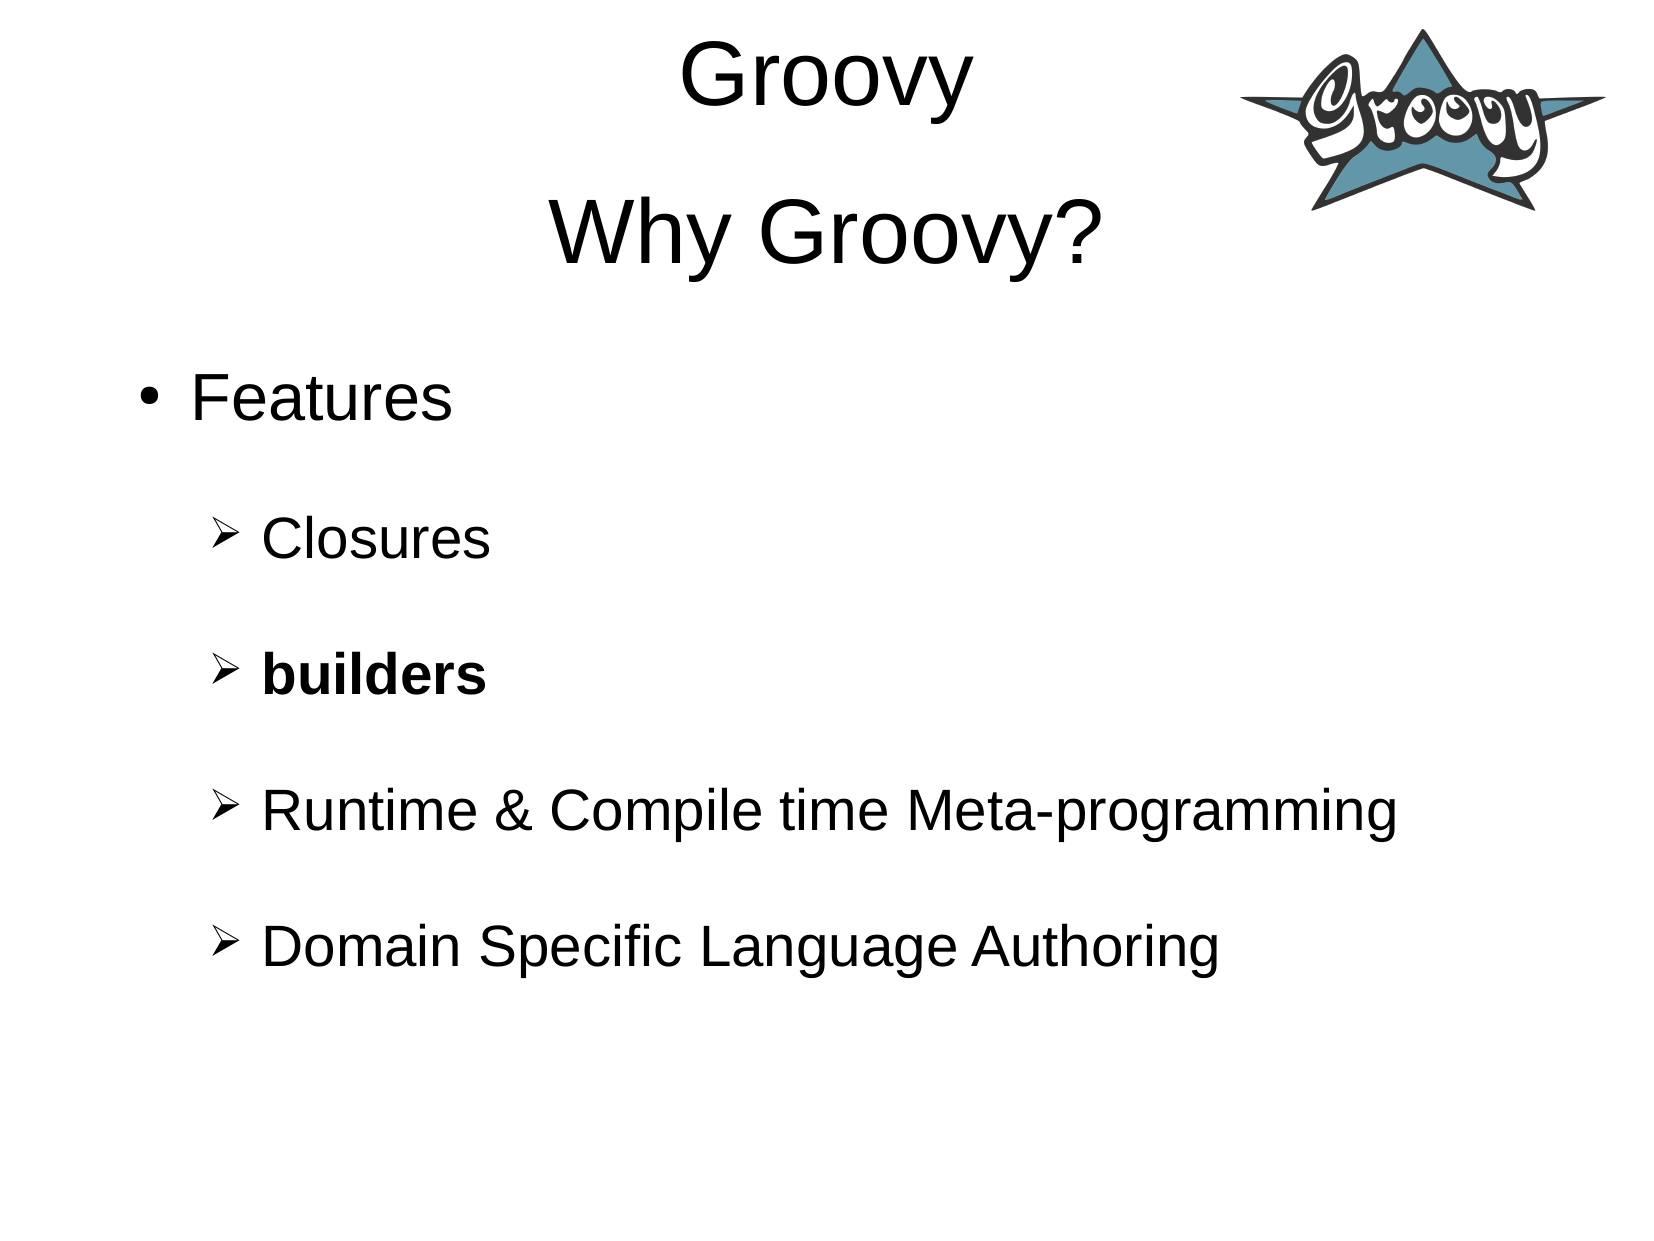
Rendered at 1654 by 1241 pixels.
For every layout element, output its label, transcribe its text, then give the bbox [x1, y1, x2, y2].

list Features Closures builders Runtime & Compile time Meta-programming Domain Specific Language Authoring [120, 360, 1571, 1036]
picture [1240, 29, 1606, 211]
title Groovy Why Groovy? [82, 22, 1571, 284]
